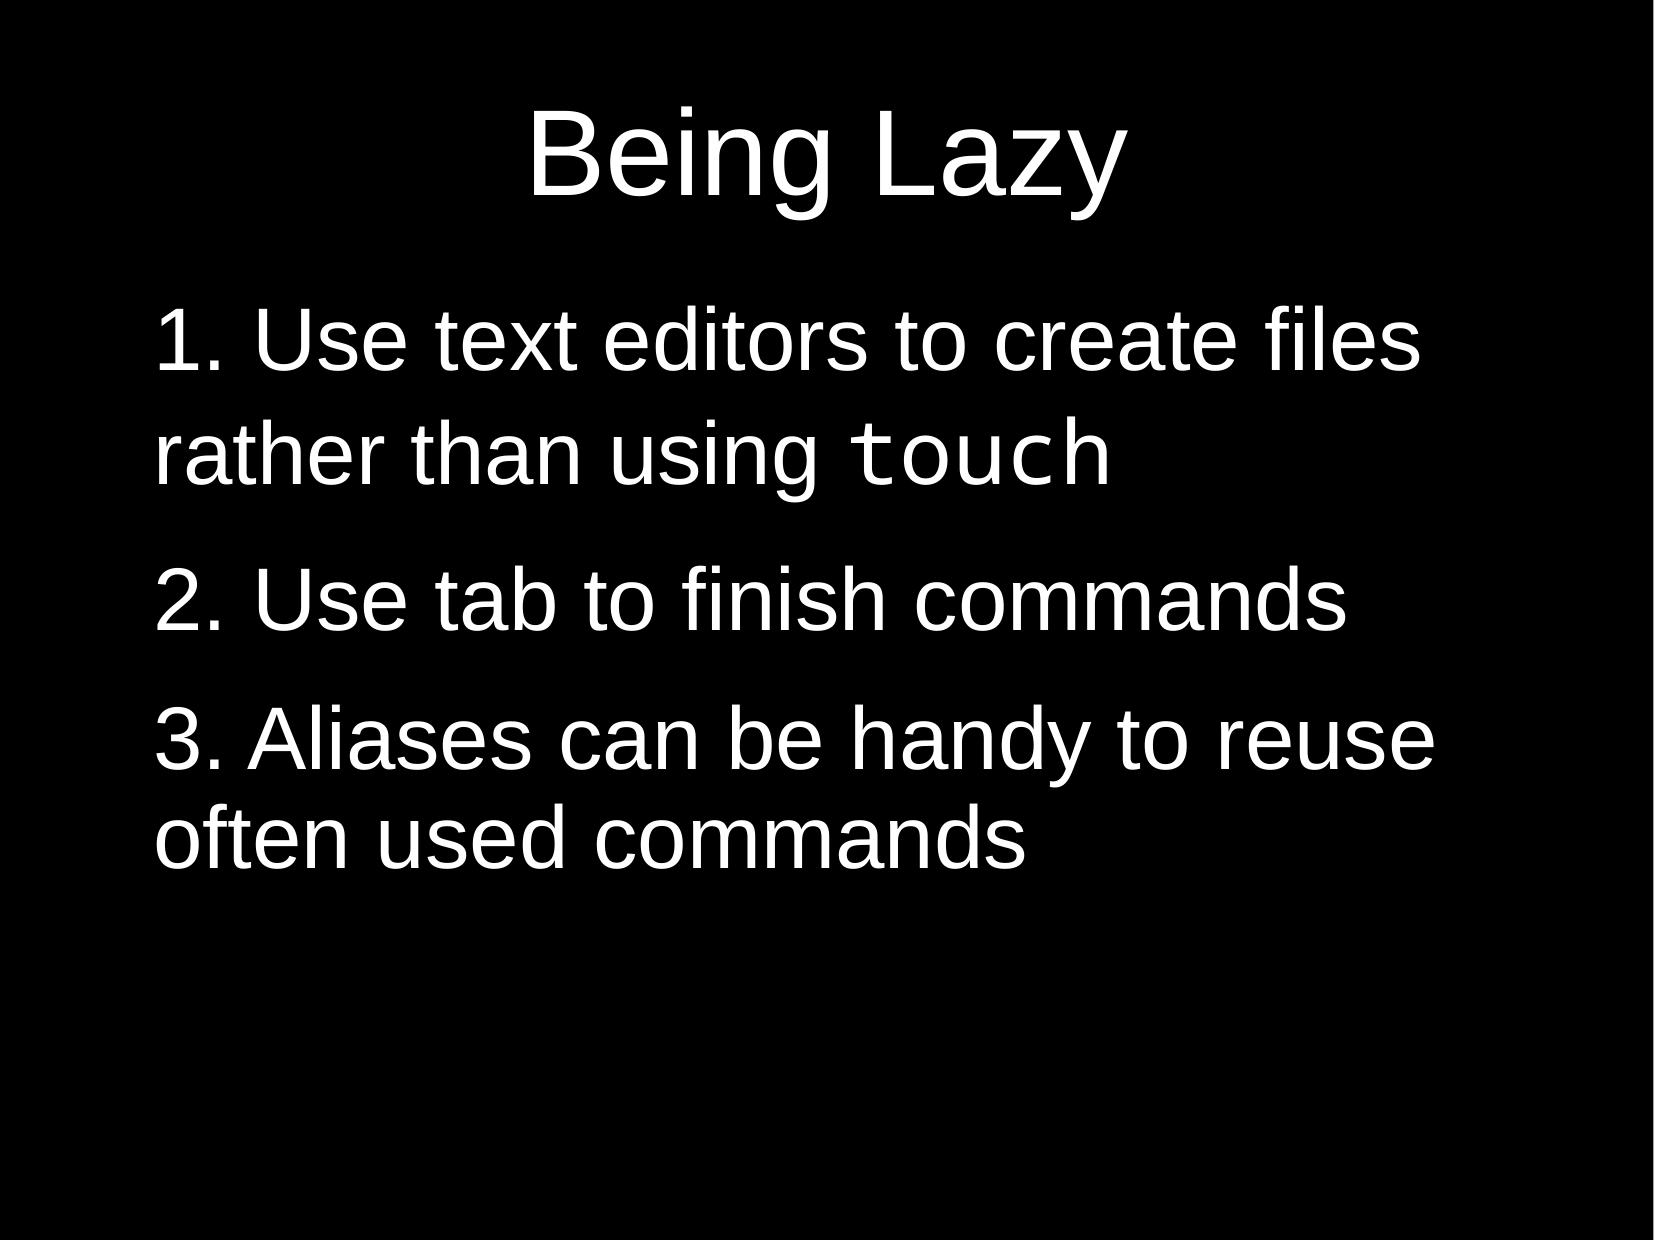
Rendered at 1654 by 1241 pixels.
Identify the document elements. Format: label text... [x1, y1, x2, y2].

list 1. Use text editors to create files rather than using touch 2. Use tab to finish commands 3. Aliases can be handy to reuse often used commands [82, 290, 1571, 1010]
title Being Lazy [82, 49, 1571, 257]
